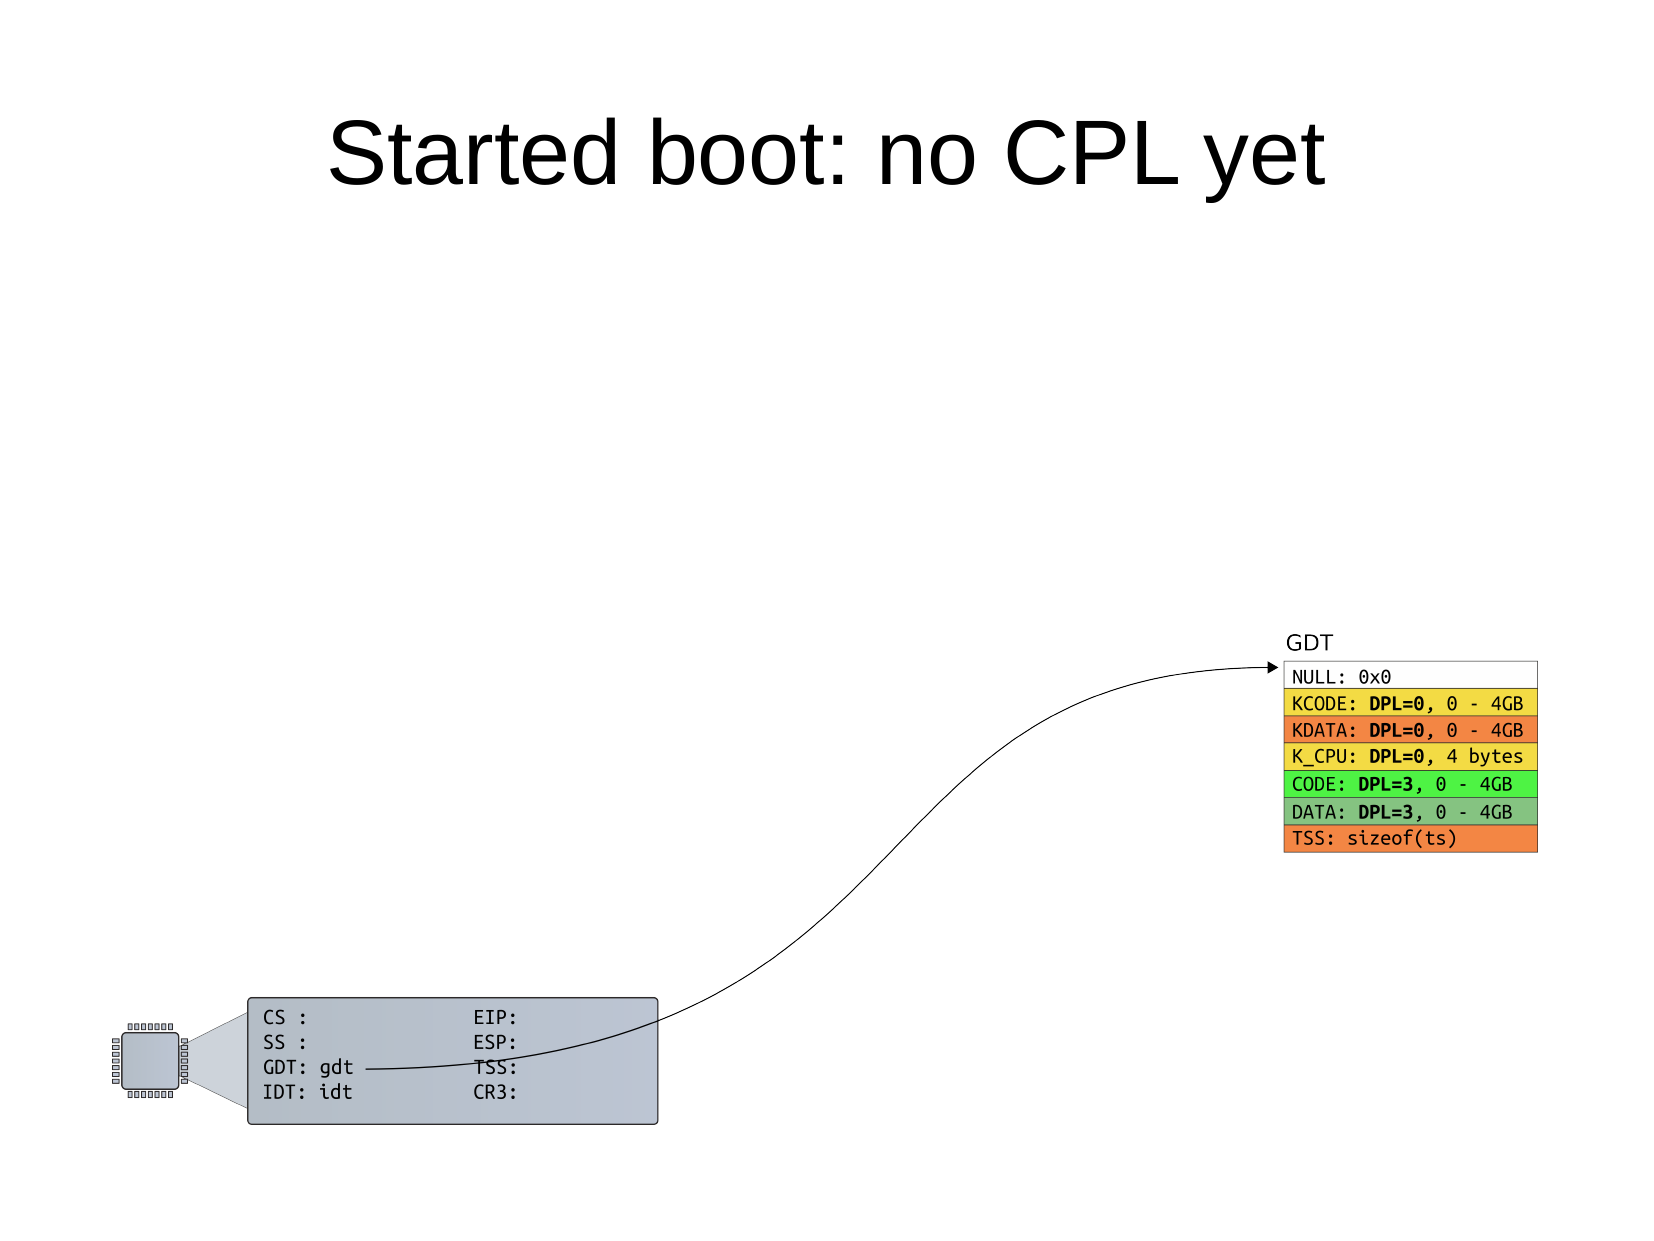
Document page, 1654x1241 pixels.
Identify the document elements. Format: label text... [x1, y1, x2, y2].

picture [112, 634, 1538, 1126]
title Started boot: no CPL yet [82, 49, 1571, 257]
